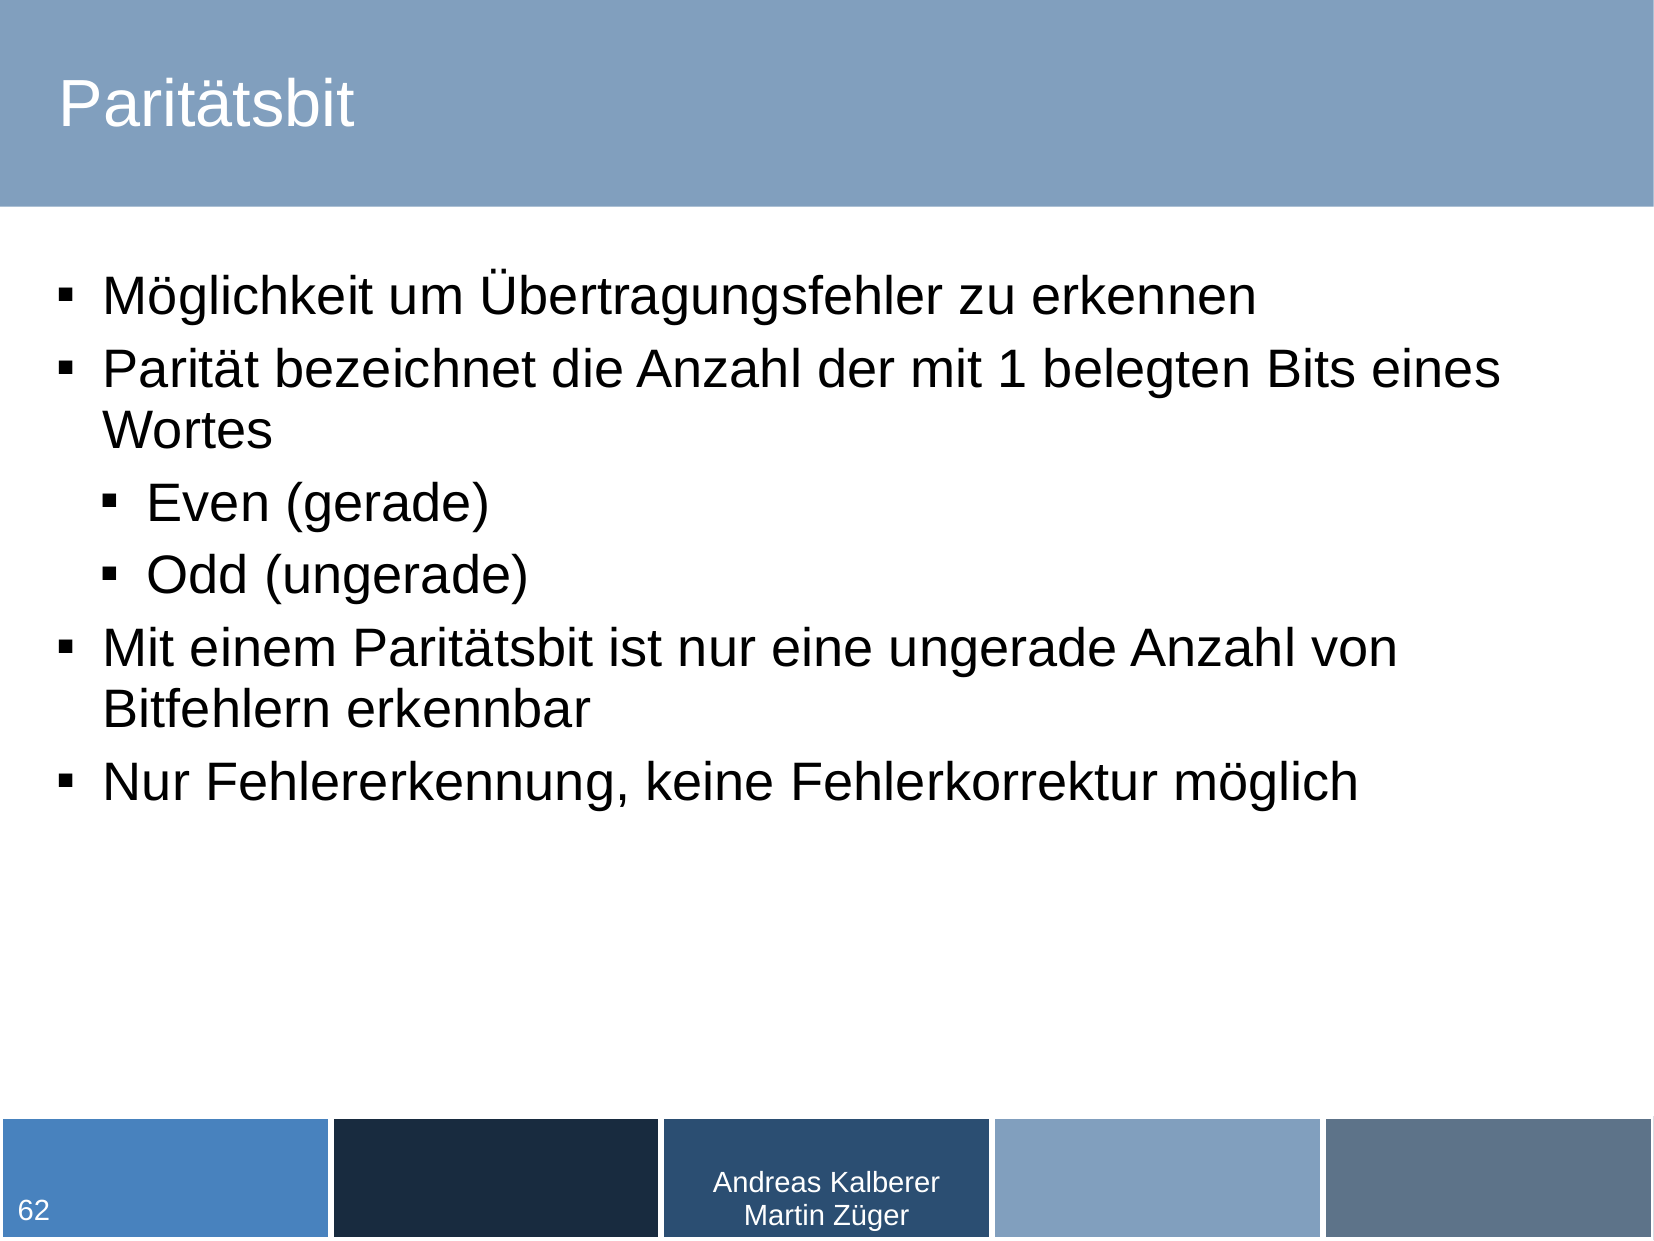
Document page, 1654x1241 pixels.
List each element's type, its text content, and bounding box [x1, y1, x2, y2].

list Möglichkeit um Übertragungsfehler zu erkennen Parität bezeichnet die Anzahl der mit 1 belegten Bits eines Wortes Even (gerade) Odd (ungerade) Mit einem Paritätsbit ist nur eine ungerade Anzahl von Bitfehlern erkennbar Nur Fehlererkennung, keine Fehlerkorrektur möglich [59, 265, 1595, 986]
title Paritätsbit [59, 29, 1595, 178]
